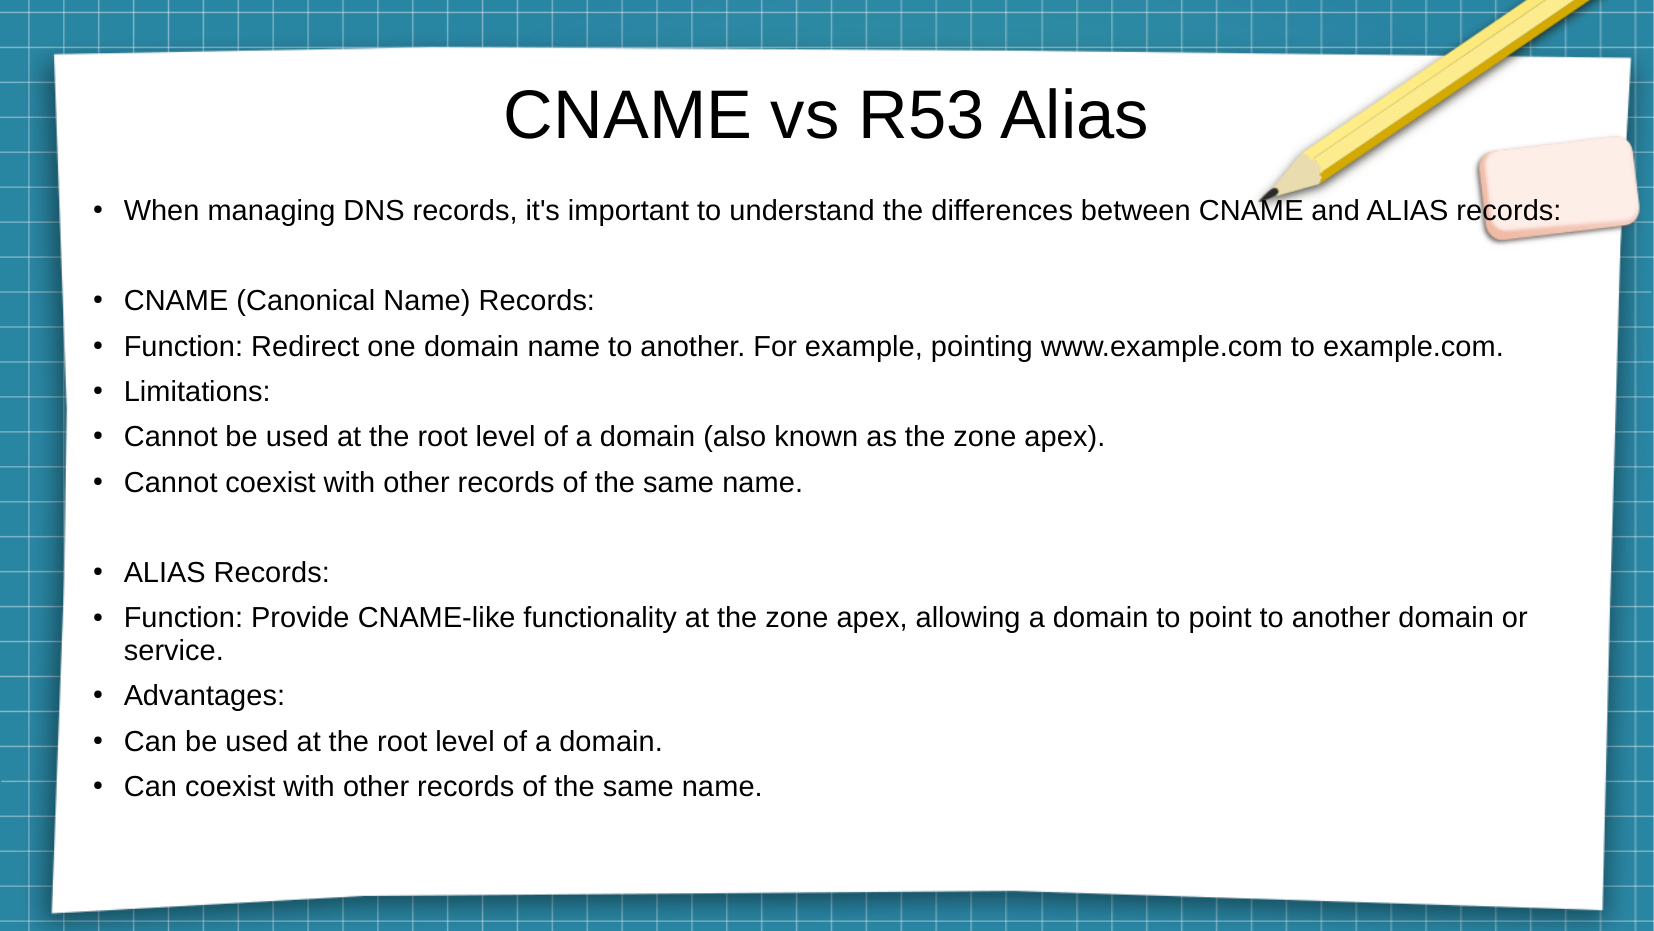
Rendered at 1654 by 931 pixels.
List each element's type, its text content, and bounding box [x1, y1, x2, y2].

list When managing DNS records, it's important to understand the differences between CNAME and ALIAS records: CNAME (Canonical Name) Records: Function: Redirect one domain name to another. For example, pointing www.example.com to example.com. Limitations: Cannot be used at the root level of a domain (also known as the zone apex). Cannot coexist with other records of the same name. ALIAS Records: Function: Provide CNAME-like functionality at the zone apex, allowing a domain to point to another domain or service. Advantages: Can be used at the root level of a domain. Can coexist with other records of the same name. [82, 193, 1571, 839]
picture [0, 0, 1654, 931]
title CNAME vs R53 Alias [82, 37, 1571, 193]
